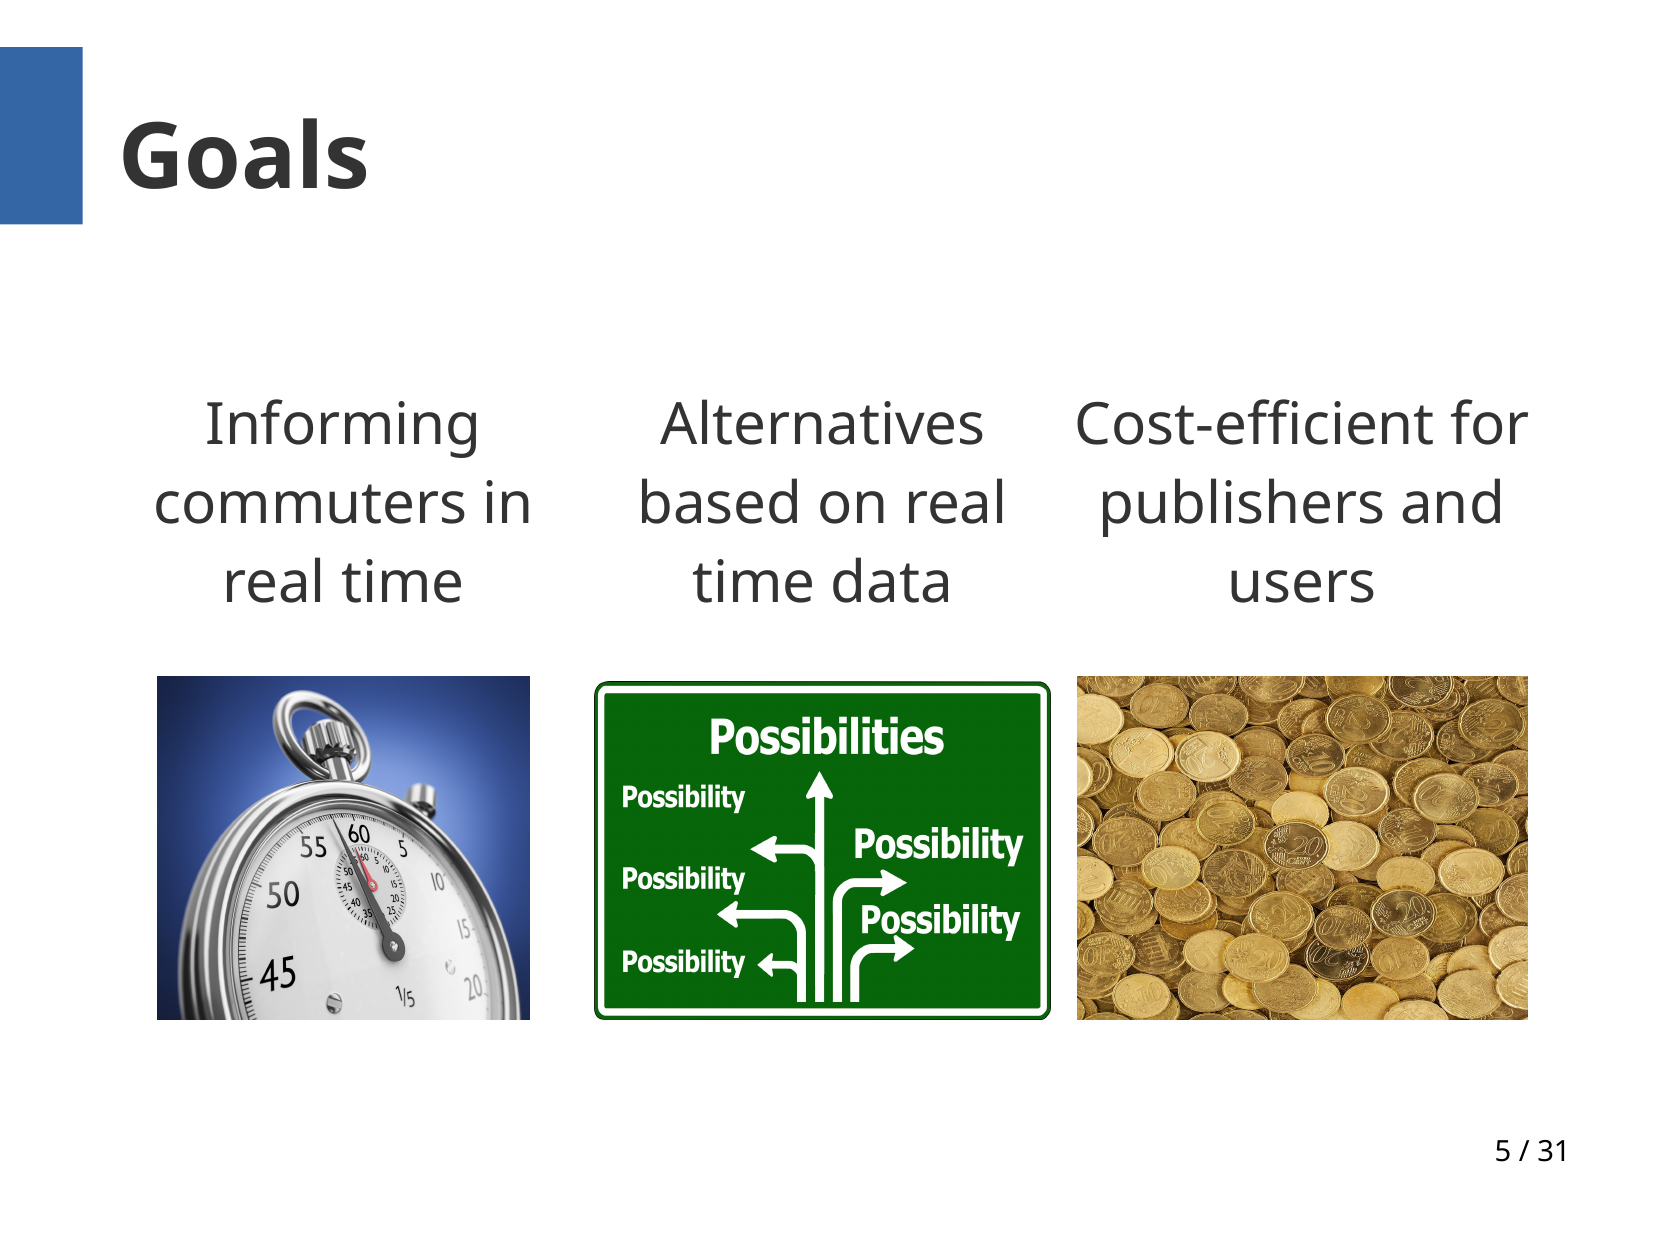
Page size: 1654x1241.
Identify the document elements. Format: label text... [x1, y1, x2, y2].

list Alternatives based on real time data [594, 381, 1051, 645]
picture [157, 676, 530, 1021]
picture [1077, 676, 1528, 1021]
list Cost-efficient for publishers and users [1073, 381, 1531, 645]
picture [594, 681, 1051, 1021]
title Goals [118, 49, 1571, 257]
list Informing commuters in real time [115, 381, 572, 645]
